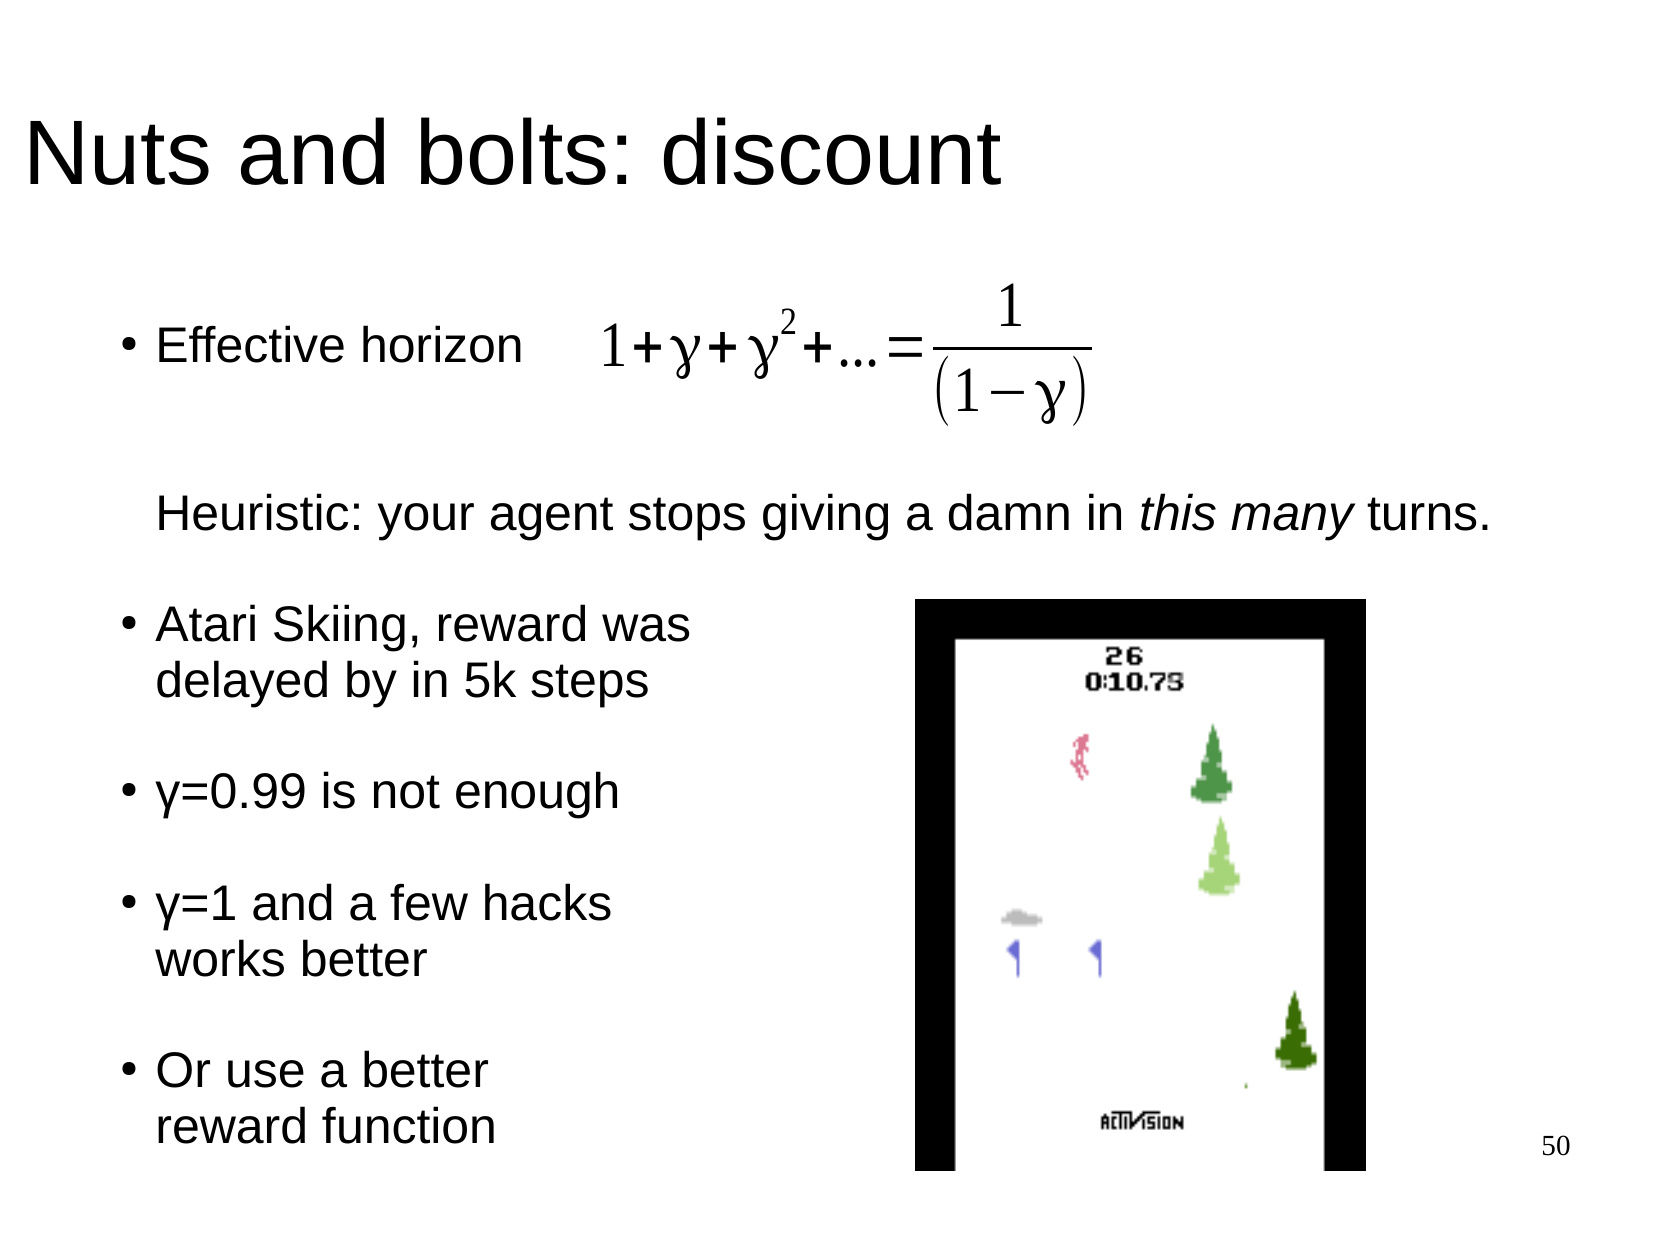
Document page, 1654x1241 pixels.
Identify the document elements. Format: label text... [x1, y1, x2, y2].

title Nuts and bolts: discount [23, 49, 1512, 257]
chart [585, 270, 1107, 430]
text_box Effective horizon Heuristic: your agent stops giving a damn in this many turns. Atari Skiing, reward was delayed by in 5k steps γ=0.99 is not enough γ=1 and a few hacks works better Or use a better reward function [120, 313, 1531, 1241]
picture [915, 599, 1366, 1171]
